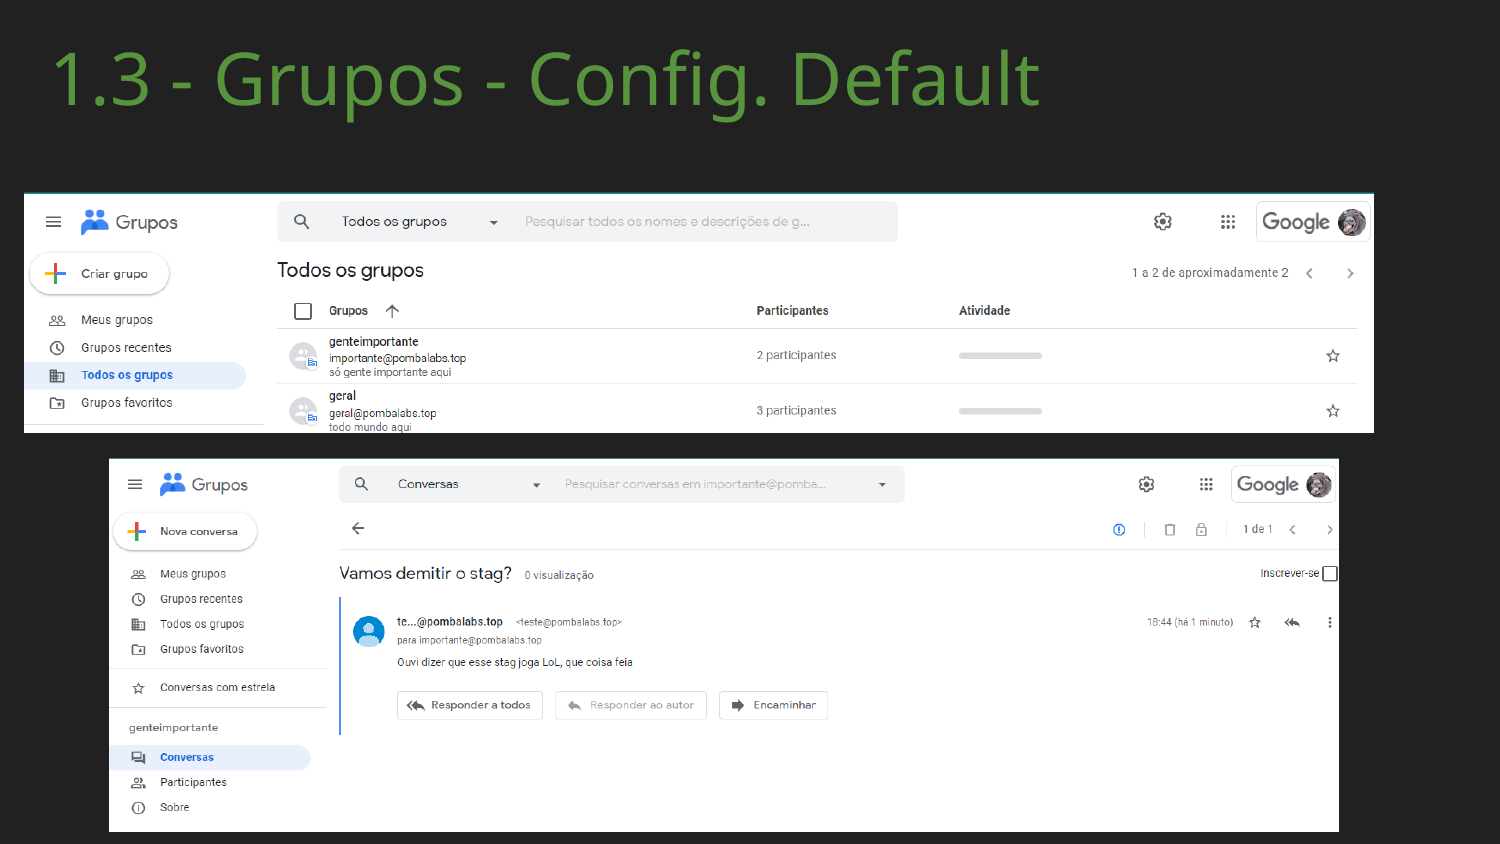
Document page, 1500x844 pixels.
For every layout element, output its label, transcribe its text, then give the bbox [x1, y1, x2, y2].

title 1.3 - Grupos - Config. Default [34, 17, 1432, 168]
picture [24, 192, 1374, 434]
picture [109, 458, 1339, 832]
